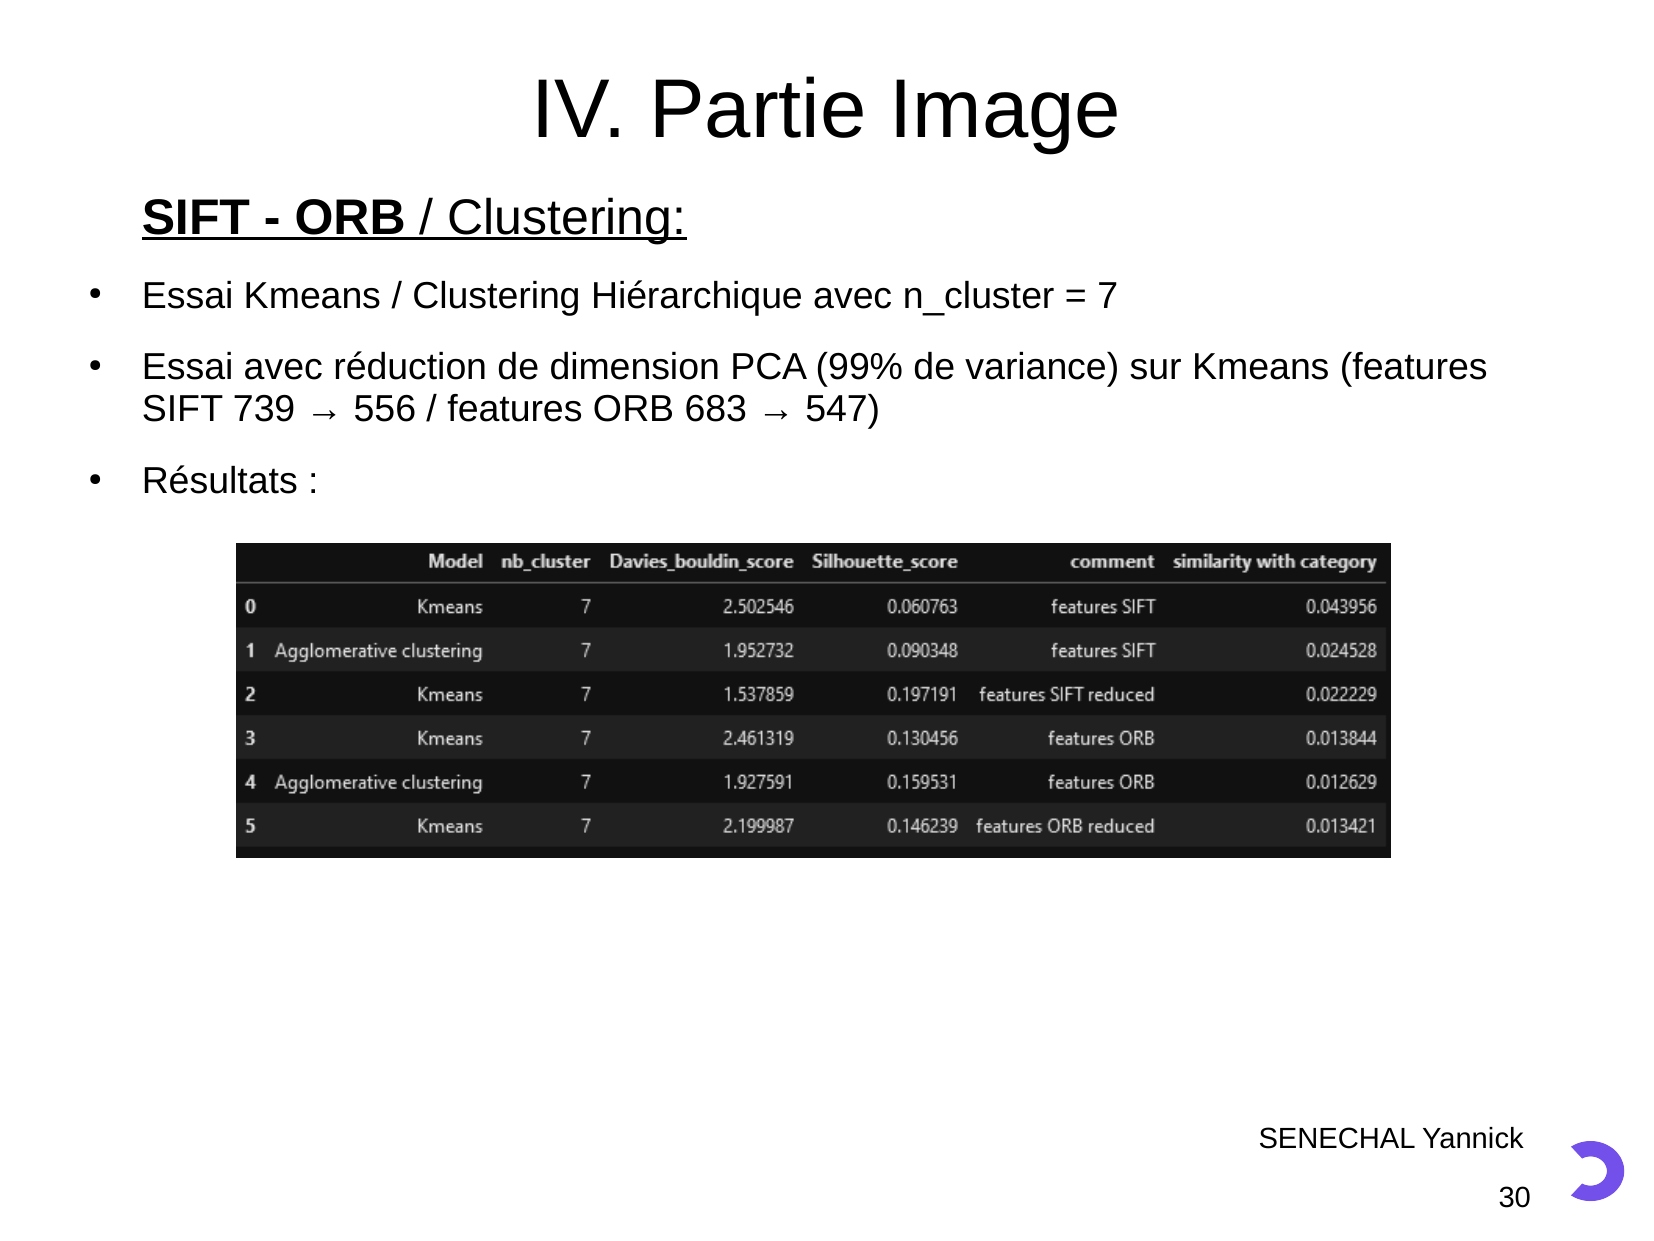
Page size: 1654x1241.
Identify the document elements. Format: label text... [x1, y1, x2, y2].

title IV. Partie Image [82, 5, 1571, 213]
picture [1560, 1125, 1642, 1217]
picture [236, 543, 1391, 858]
list SIFT - ORB / Clustering: Essai Kmeans / Clustering Hiérarchique avec n_cluster = 7 Essai avec réduction de dimension PCA (99% de variance) sur Kmeans (features SIFT 739 → 556 / features ORB 683 → 547) Résultats : [70, 189, 1560, 1219]
